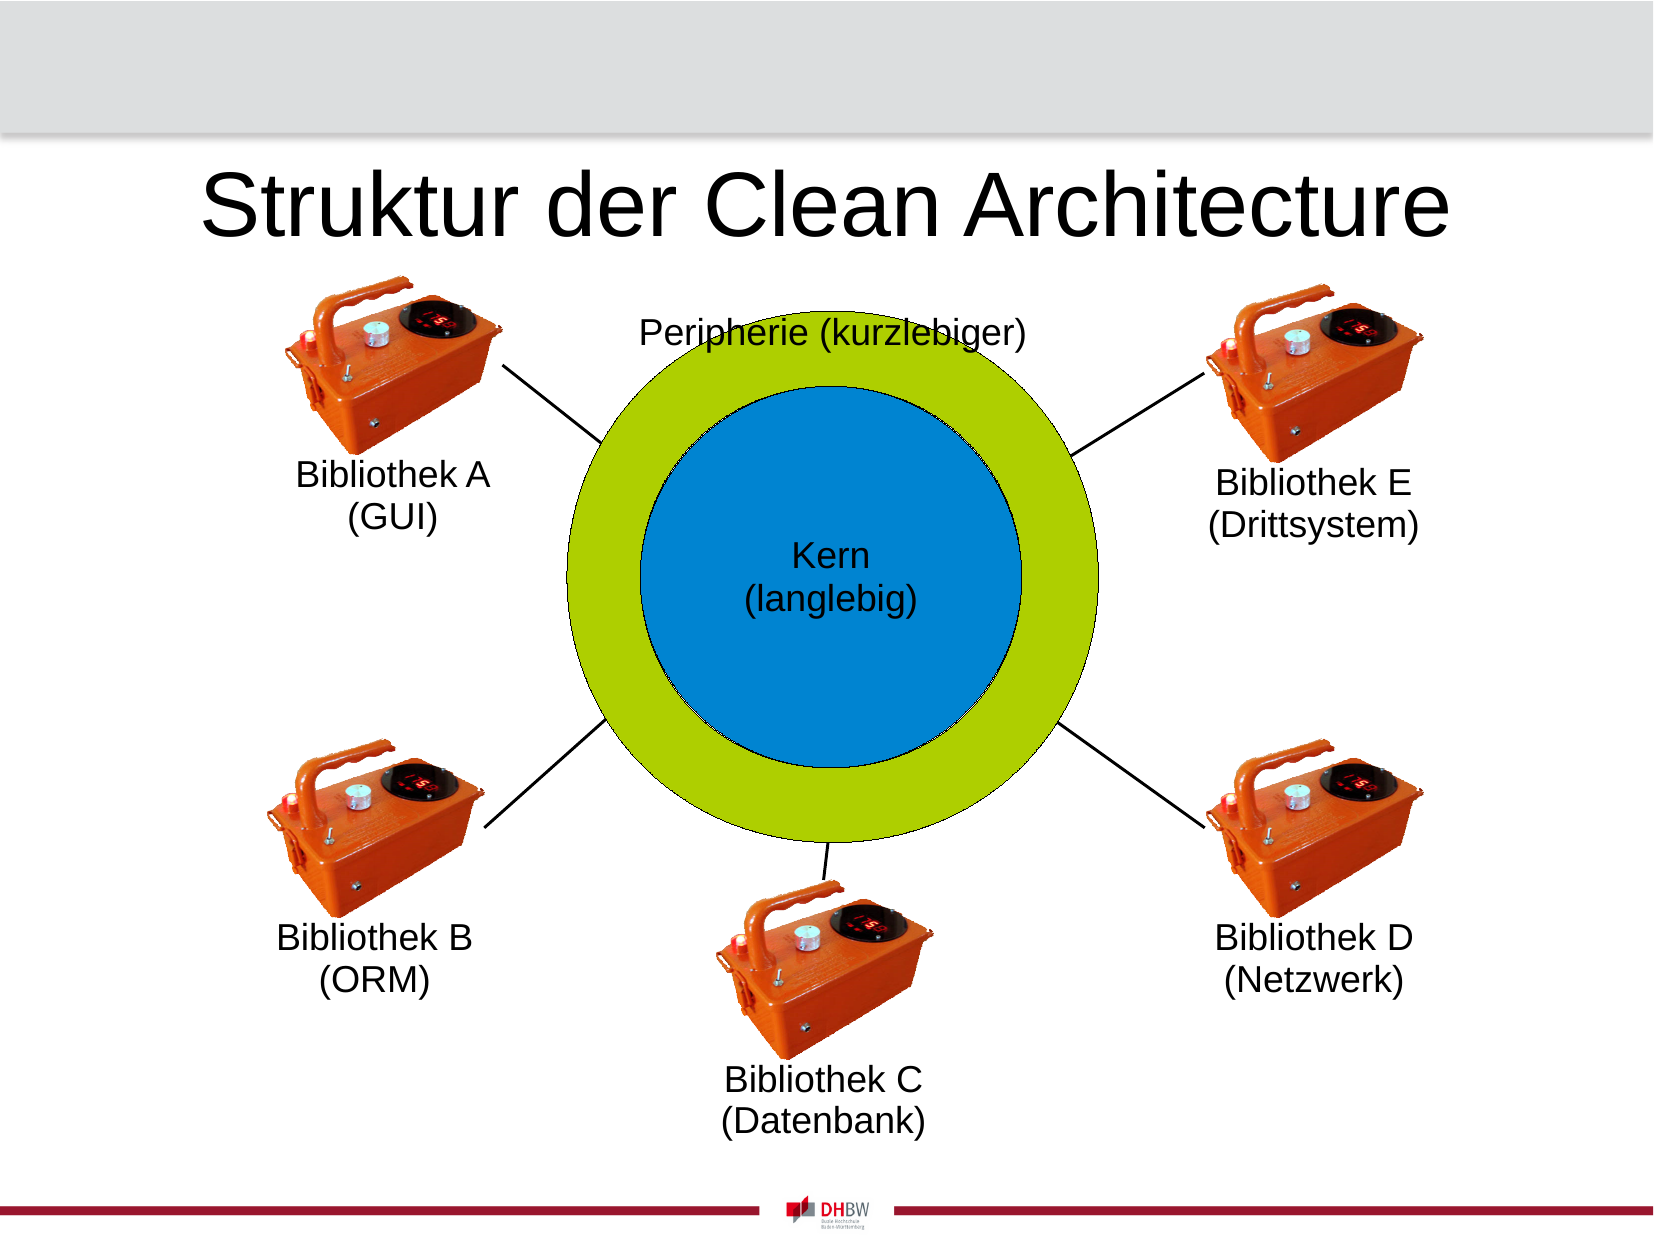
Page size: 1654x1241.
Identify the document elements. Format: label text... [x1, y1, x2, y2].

title Struktur der Clean Architecture [82, 147, 1571, 257]
text_box Peripherie (kurzlebiger) [566, 311, 1099, 843]
text_box Kern (langlebig) [641, 387, 1021, 767]
picture [0, 1, 1654, 1237]
